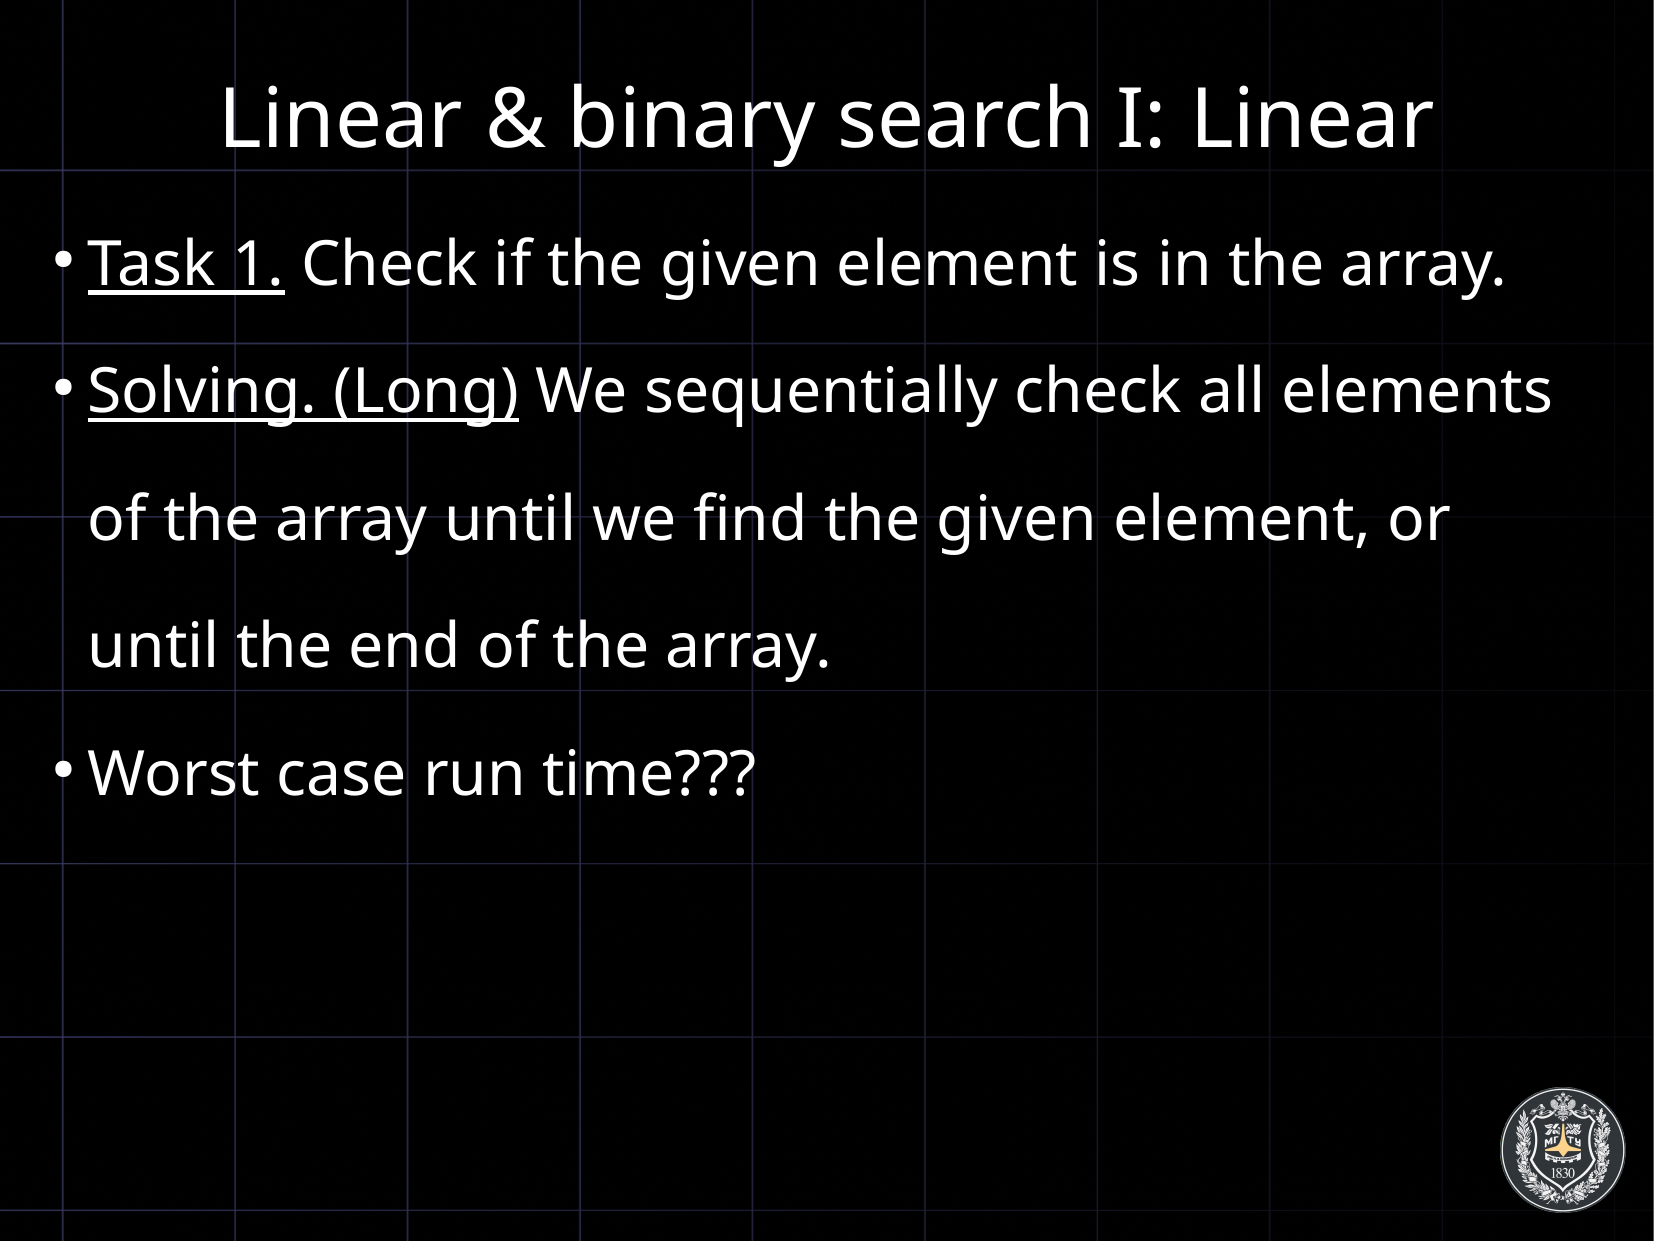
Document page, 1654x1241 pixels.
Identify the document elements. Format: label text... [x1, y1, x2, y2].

text_box Task 1. Check if the given element is in the array. Solving. (Long) We sequentially check all elements of the array until we find the given element, or until the end of the array. Worst case run time??? [37, 168, 1576, 839]
picture [0, 0, 1654, 1241]
title Linear & binary search I: Linear [82, 37, 1571, 168]
